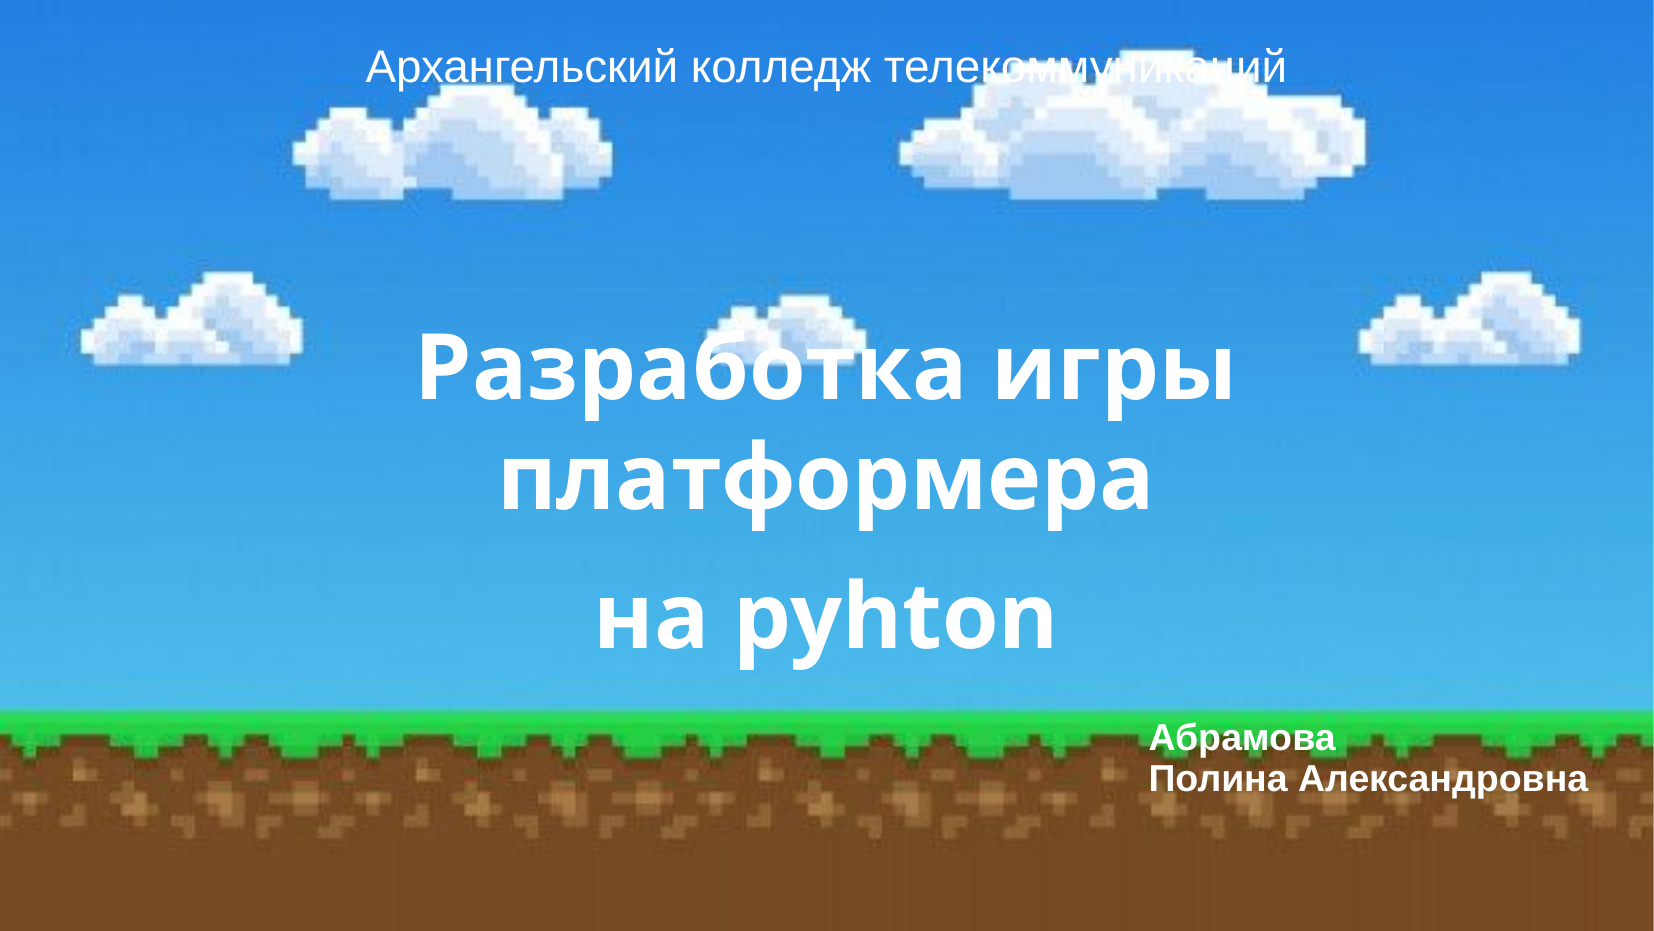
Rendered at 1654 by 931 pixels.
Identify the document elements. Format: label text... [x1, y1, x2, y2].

picture [0, 0, 1654, 931]
text_box Абрамова Полина Александровна [1133, 708, 1607, 850]
subtitle Разработка игры платформера на pyhton [82, 217, 1571, 757]
title Архангельский колледж телекоммуникаций [82, 0, 1571, 142]
